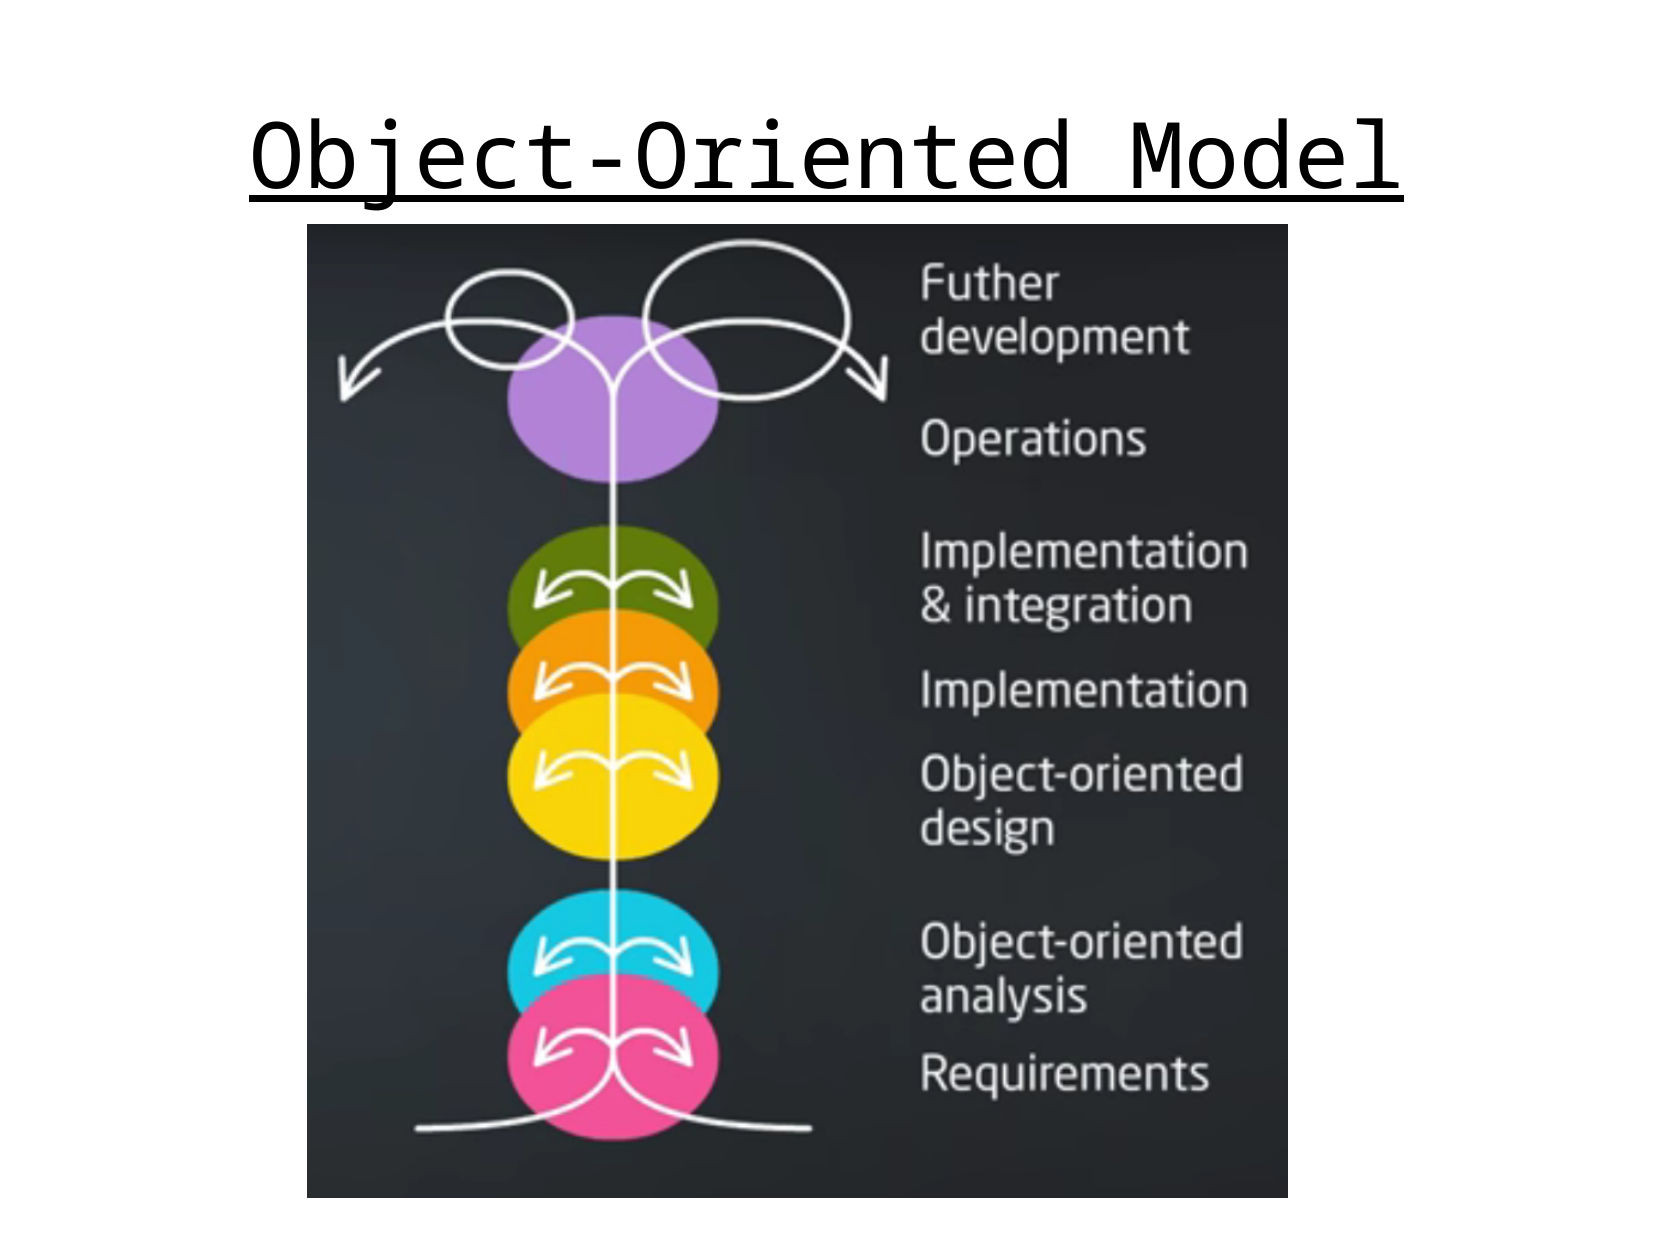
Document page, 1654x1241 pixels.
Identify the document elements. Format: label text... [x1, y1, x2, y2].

picture [307, 224, 1288, 1198]
title Object-Oriented Model [82, 49, 1571, 257]
